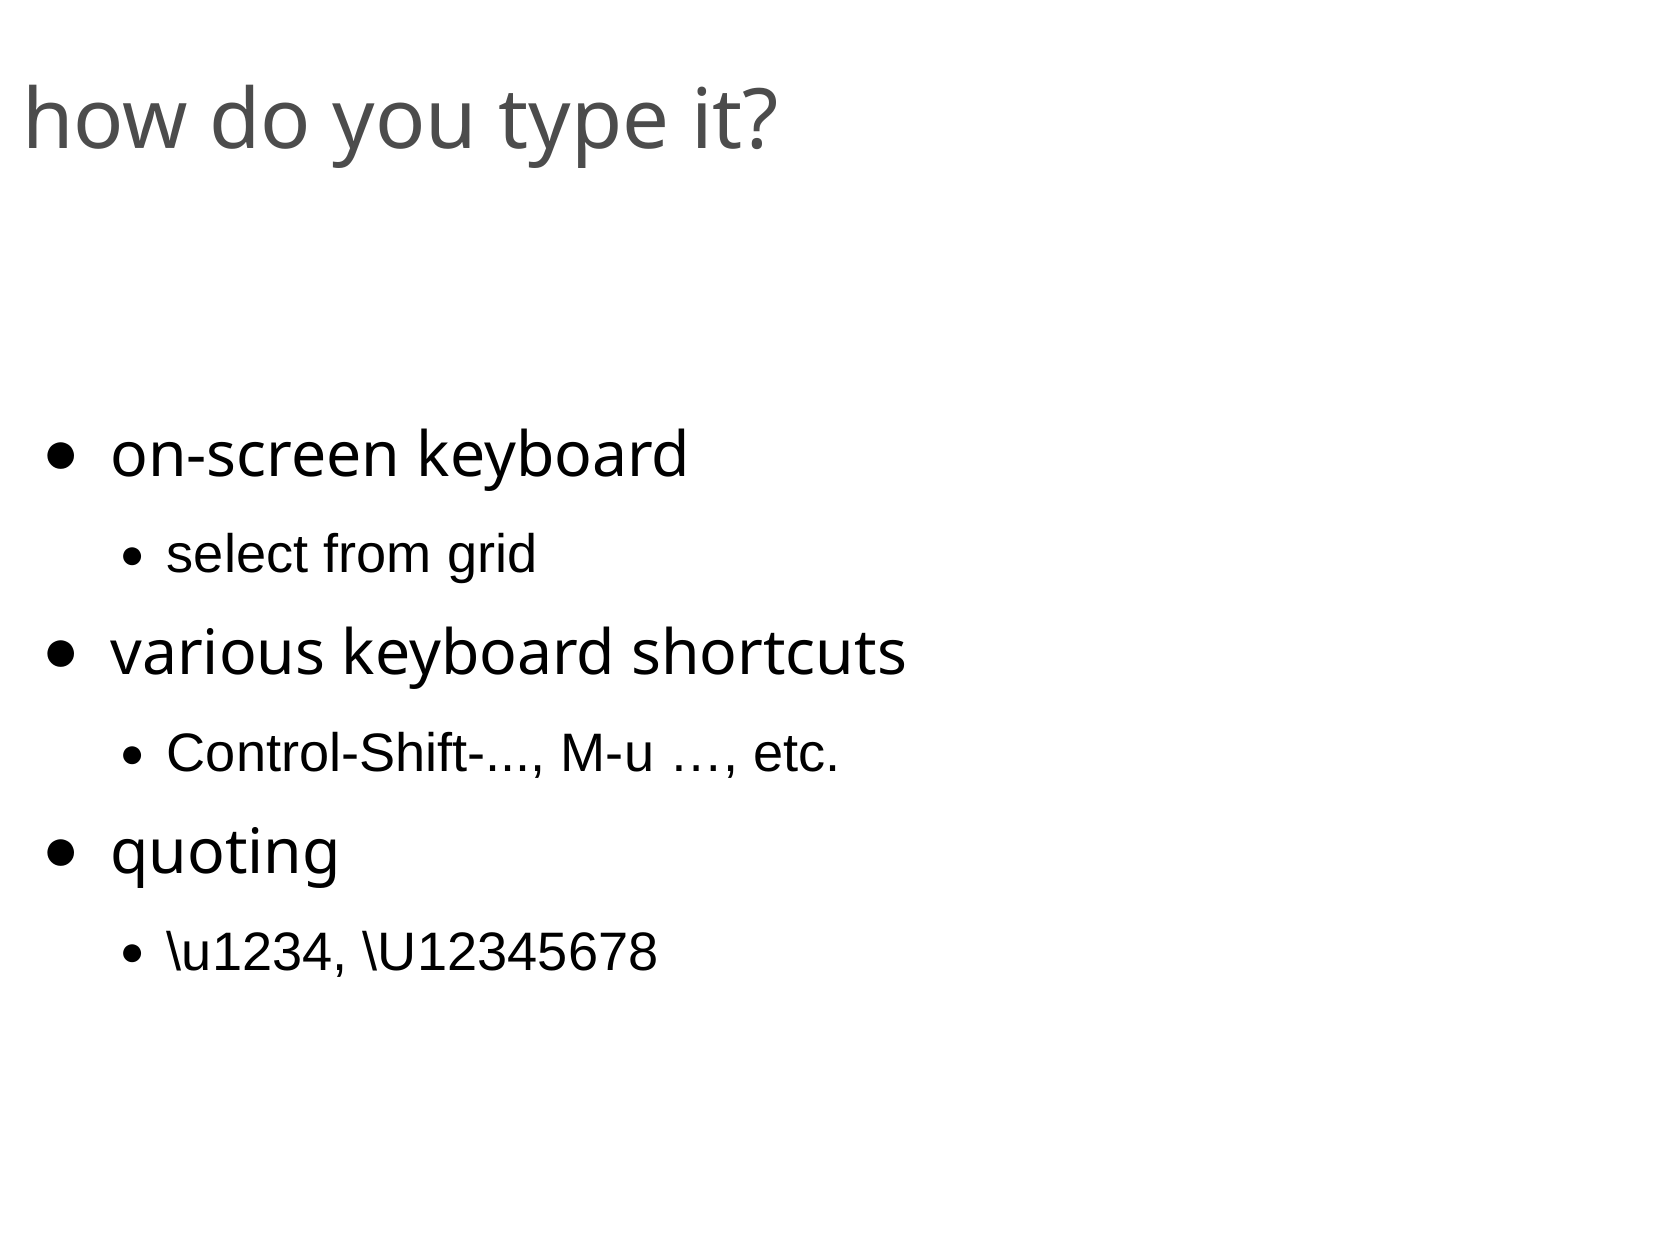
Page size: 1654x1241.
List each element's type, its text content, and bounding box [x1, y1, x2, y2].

title how do you type it? [22, 26, 1654, 205]
list on-screen keyboard select from grid various keyboard shortcuts Control-Shift-..., M-u …, etc. quoting \u1234, \U12345678 [25, 233, 1654, 1158]
